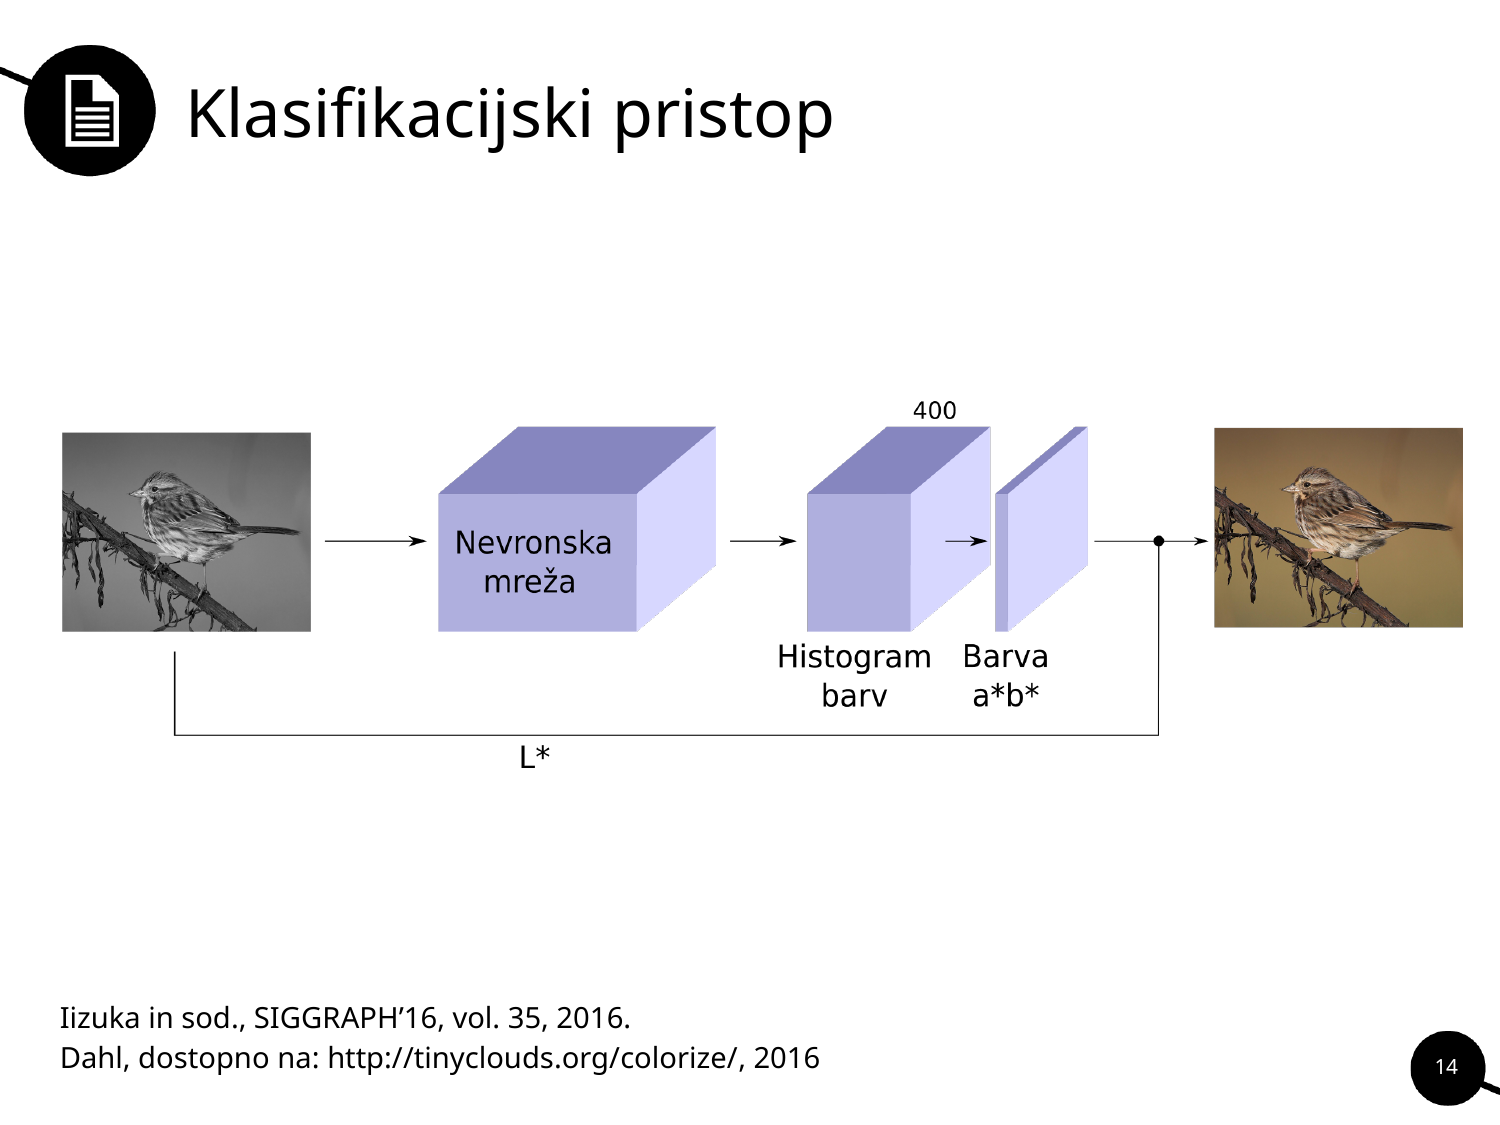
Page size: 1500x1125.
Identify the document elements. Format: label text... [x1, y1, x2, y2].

picture [0, 0, 1500, 1125]
text_box Iizuka in sod., SIGGRAPH’16, vol. 35, 2016. Dahl, dostopno na: http://tinyclouds.org/colorize/, 2016 [45, 990, 1366, 1092]
title Klasifikacijski pristop [170, 45, 1425, 177]
